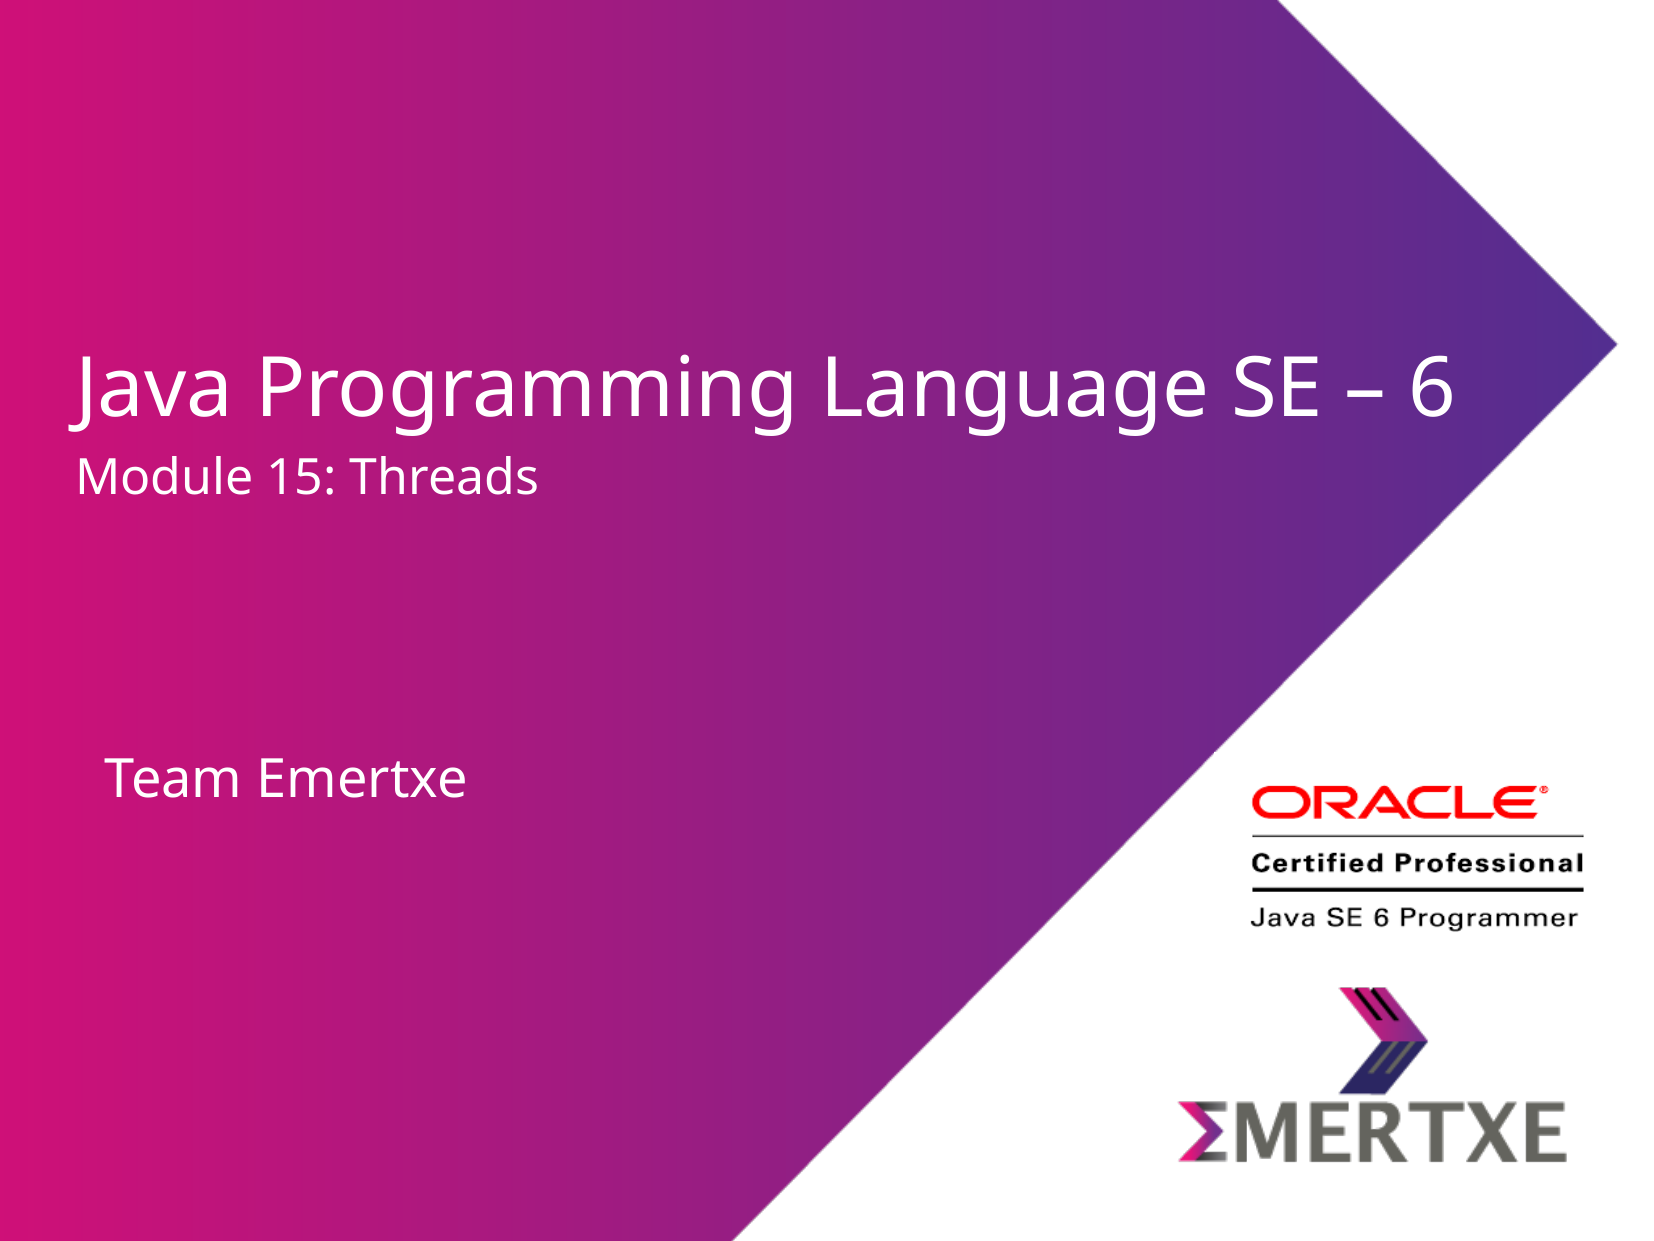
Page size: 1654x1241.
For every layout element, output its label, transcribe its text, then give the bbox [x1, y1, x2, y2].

picture [0, 0, 1654, 1241]
title Java Programming Language SE – 6 Module 15: Threads [75, 291, 1564, 546]
